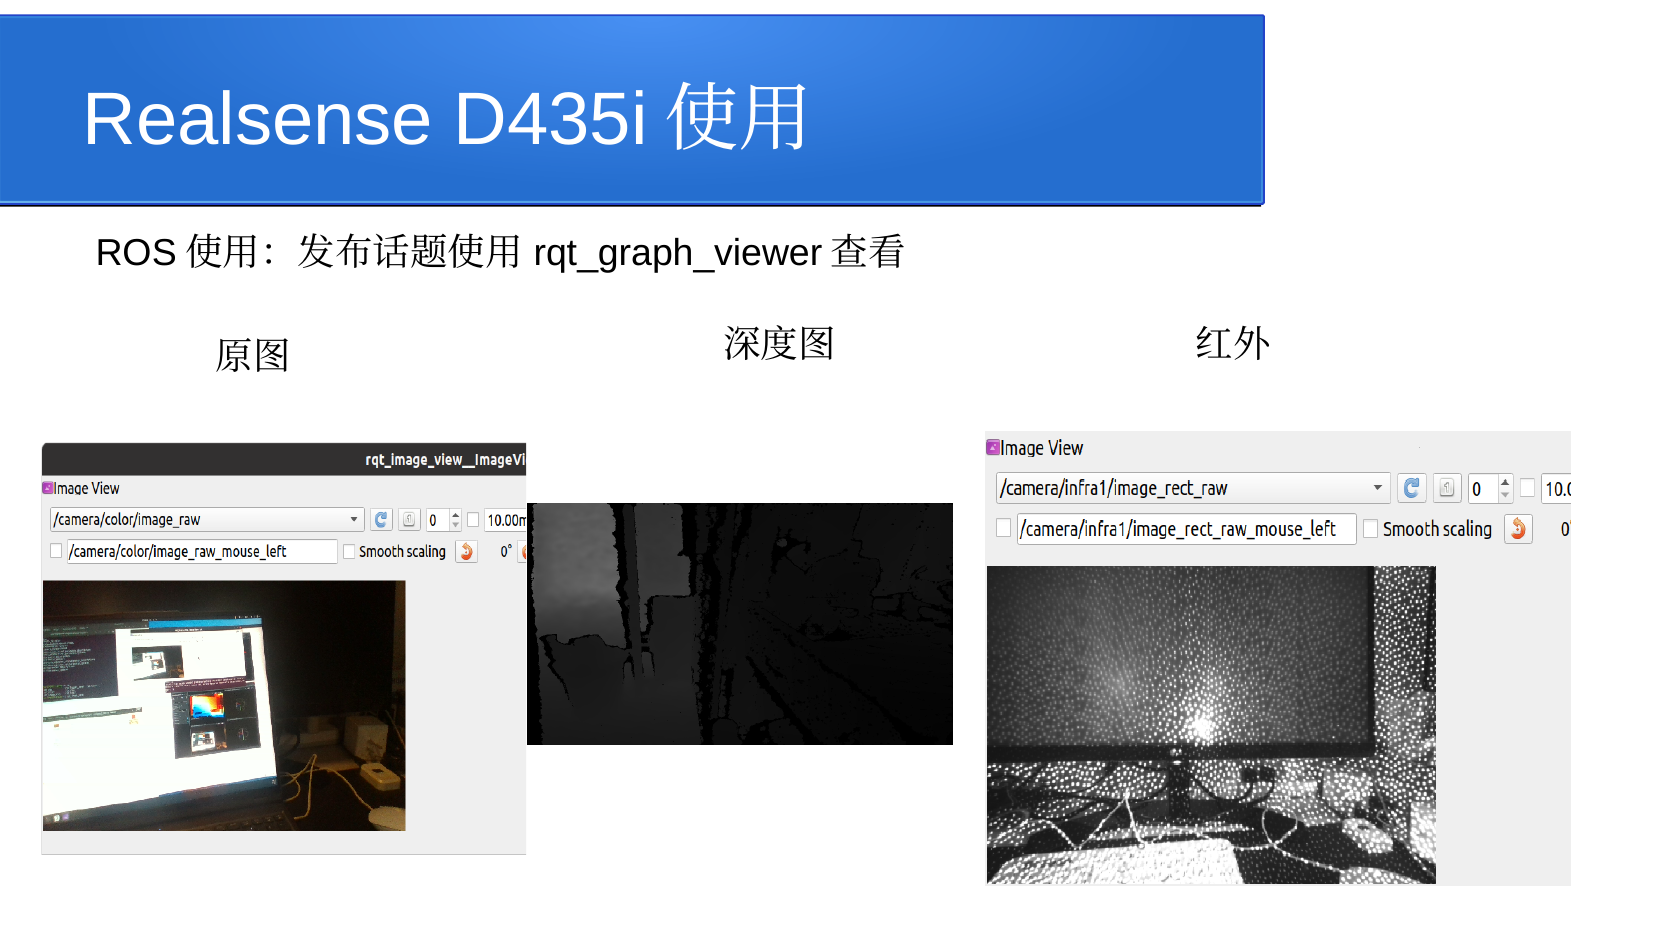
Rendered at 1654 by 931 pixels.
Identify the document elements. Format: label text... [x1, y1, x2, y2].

title Realsense D435i使用 [82, 35, 1235, 189]
text_box 深度图 [708, 307, 886, 390]
picture [985, 431, 1571, 886]
text_box 原图 [200, 318, 378, 402]
picture [35, 437, 953, 862]
text_box 红外 [1181, 307, 1359, 390]
text_box ROS使用：发布话题使用rqt_graph_viewer查看 [80, 214, 1288, 296]
